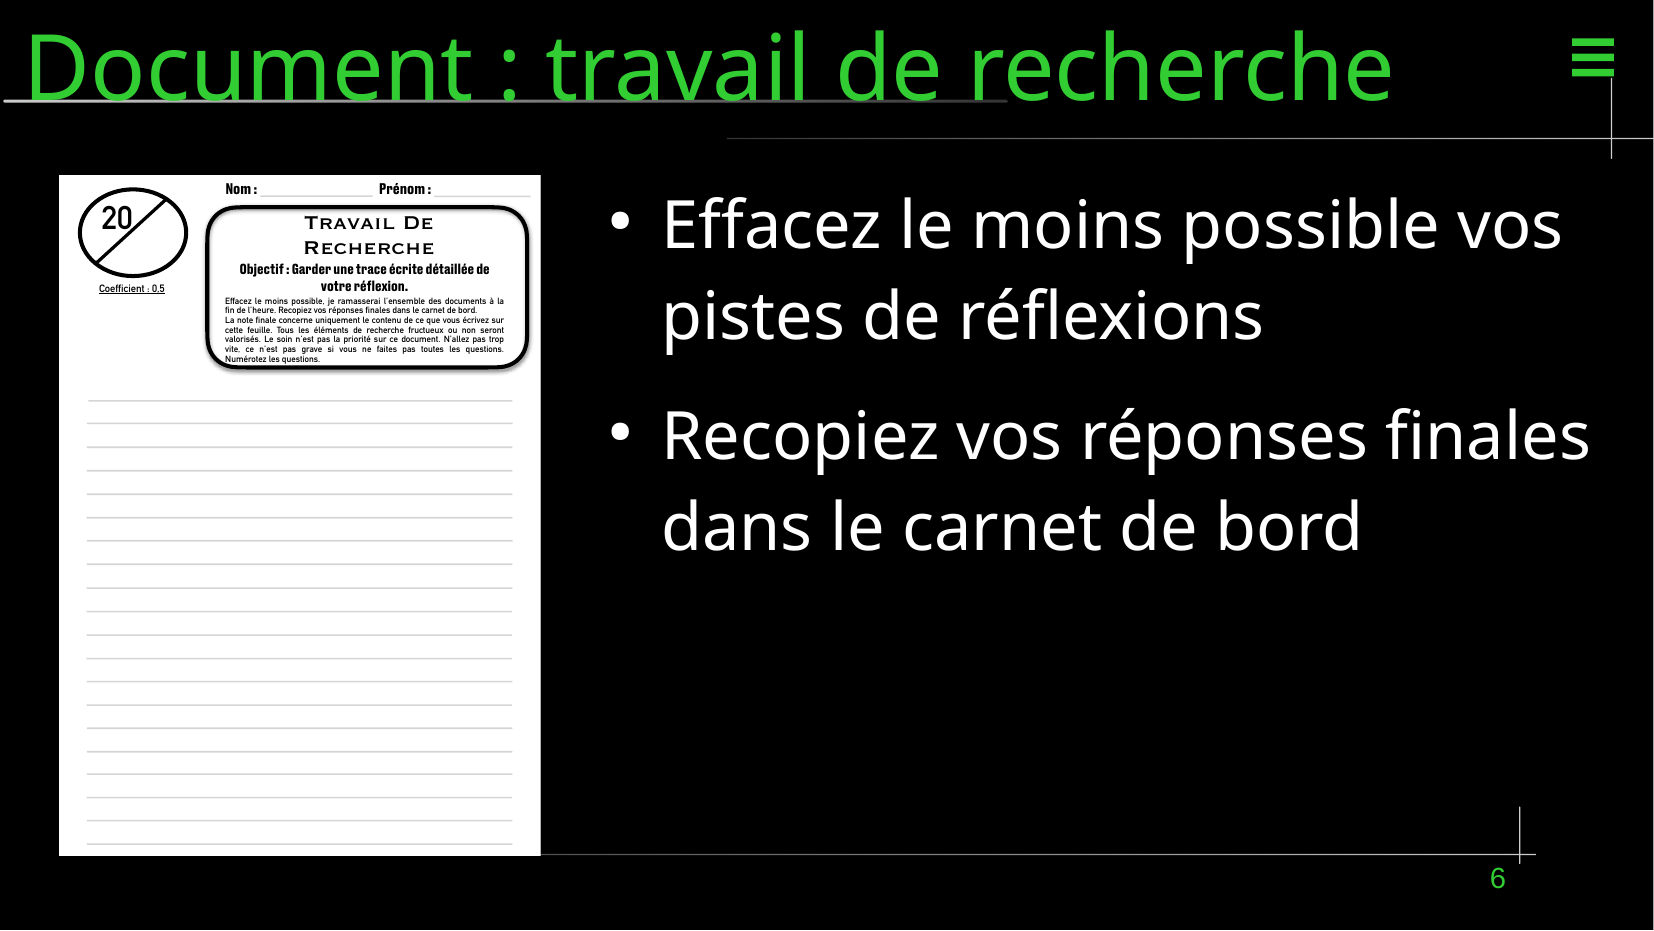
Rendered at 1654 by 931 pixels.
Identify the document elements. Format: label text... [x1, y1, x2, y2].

list Effacez le moins possible vos pistes de réflexions Recopiez vos réponses finales dans le carnet de bord [590, 177, 1630, 717]
picture [1563, 28, 1625, 89]
picture [59, 175, 541, 857]
title Document : travail de recherche [23, 2, 1589, 128]
